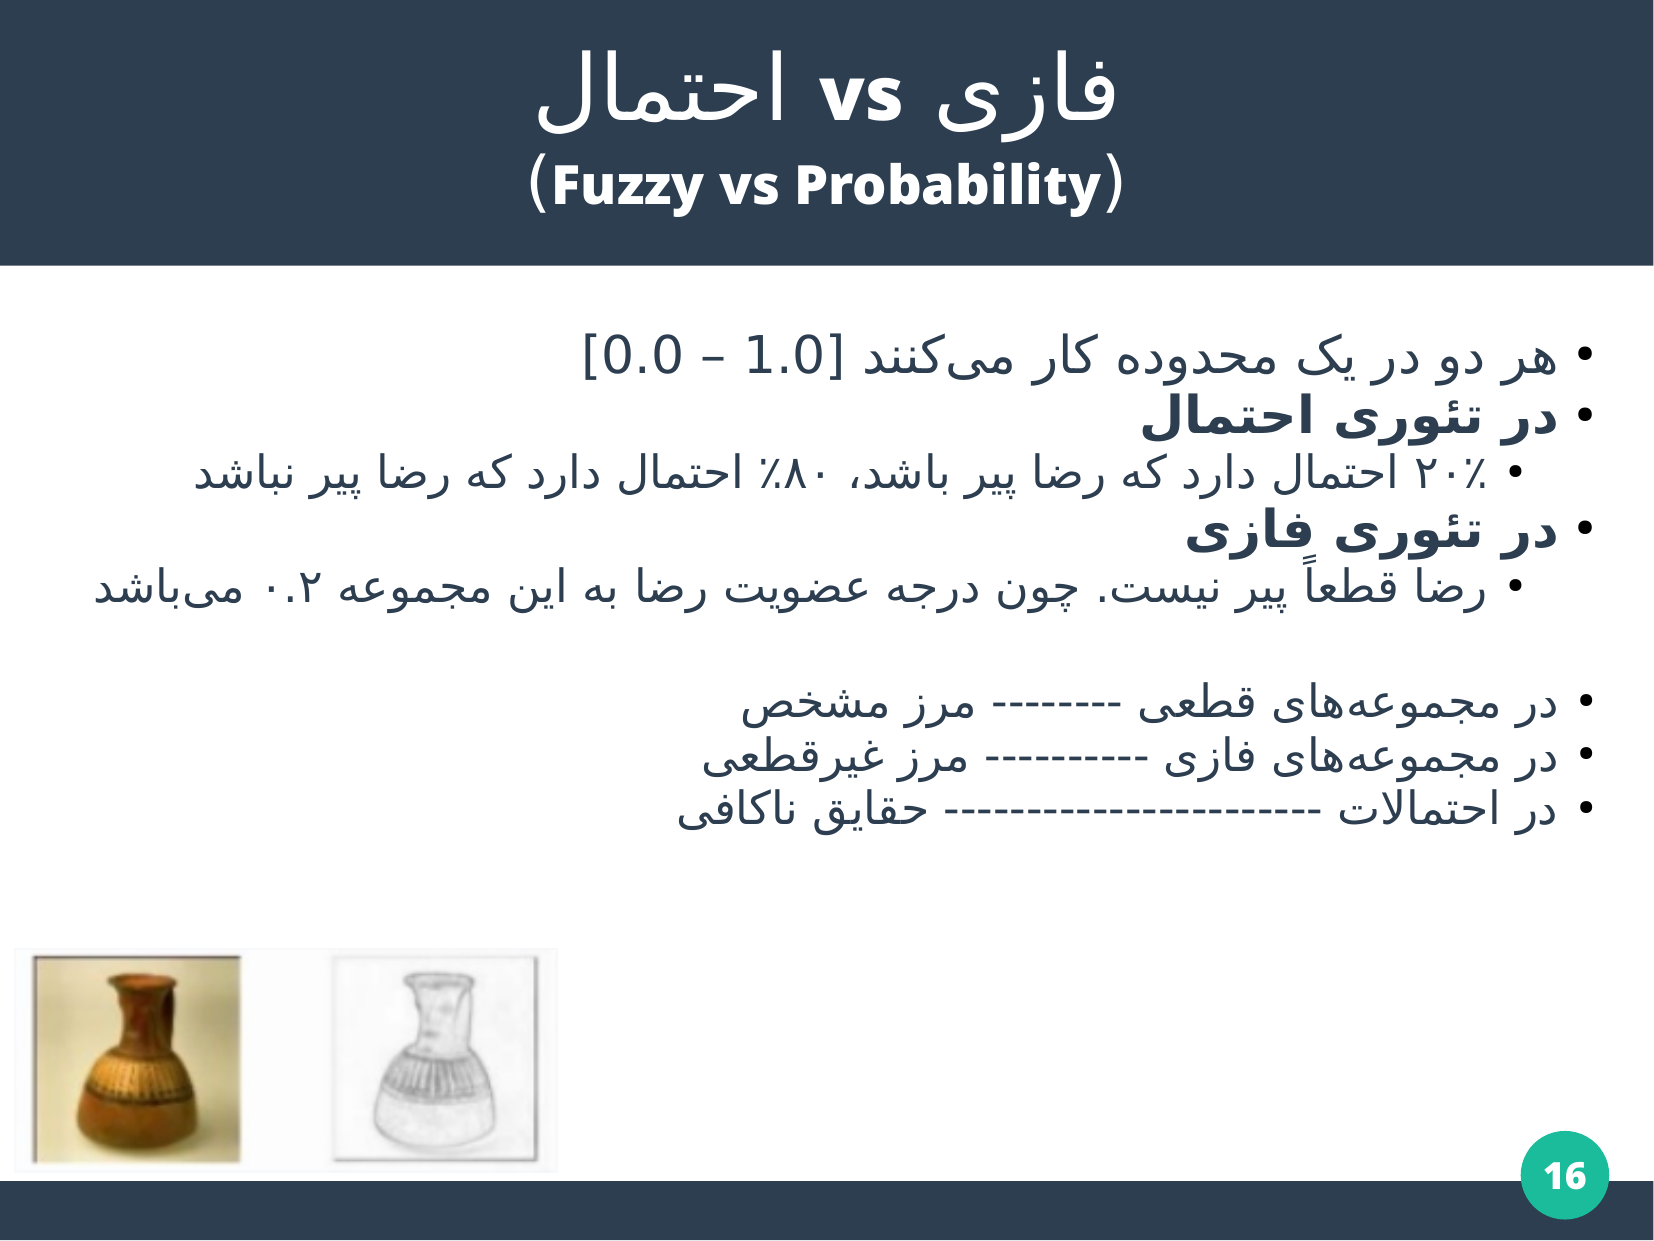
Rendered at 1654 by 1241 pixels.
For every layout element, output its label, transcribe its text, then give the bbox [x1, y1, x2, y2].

picture [14, 948, 558, 1173]
text_box هر دو در یک محدوده کار می‌کنند [1.0 – 0.0] در تئوری احتمال ۲۰٪ احتمال دارد که رضا پیر باشد، ۸۰٪ احتمال دارد که رضا پیر نباشد در تئوری فازی رضا قطعاً پیر نیست. چون درجه عضویت رضا به این مجموعه ۰.۲ می‌باشد در مجموعه‌های قطعی -------- مرز مشخص در مجموعه‌های فازی ---------- مرز غیرقطعی در احتمالات ----------------------- حقایق ناکافی [59, 324, 1595, 1152]
title فازی vs احتمال (Fuzzy vs Probability) [59, 49, 1595, 207]
